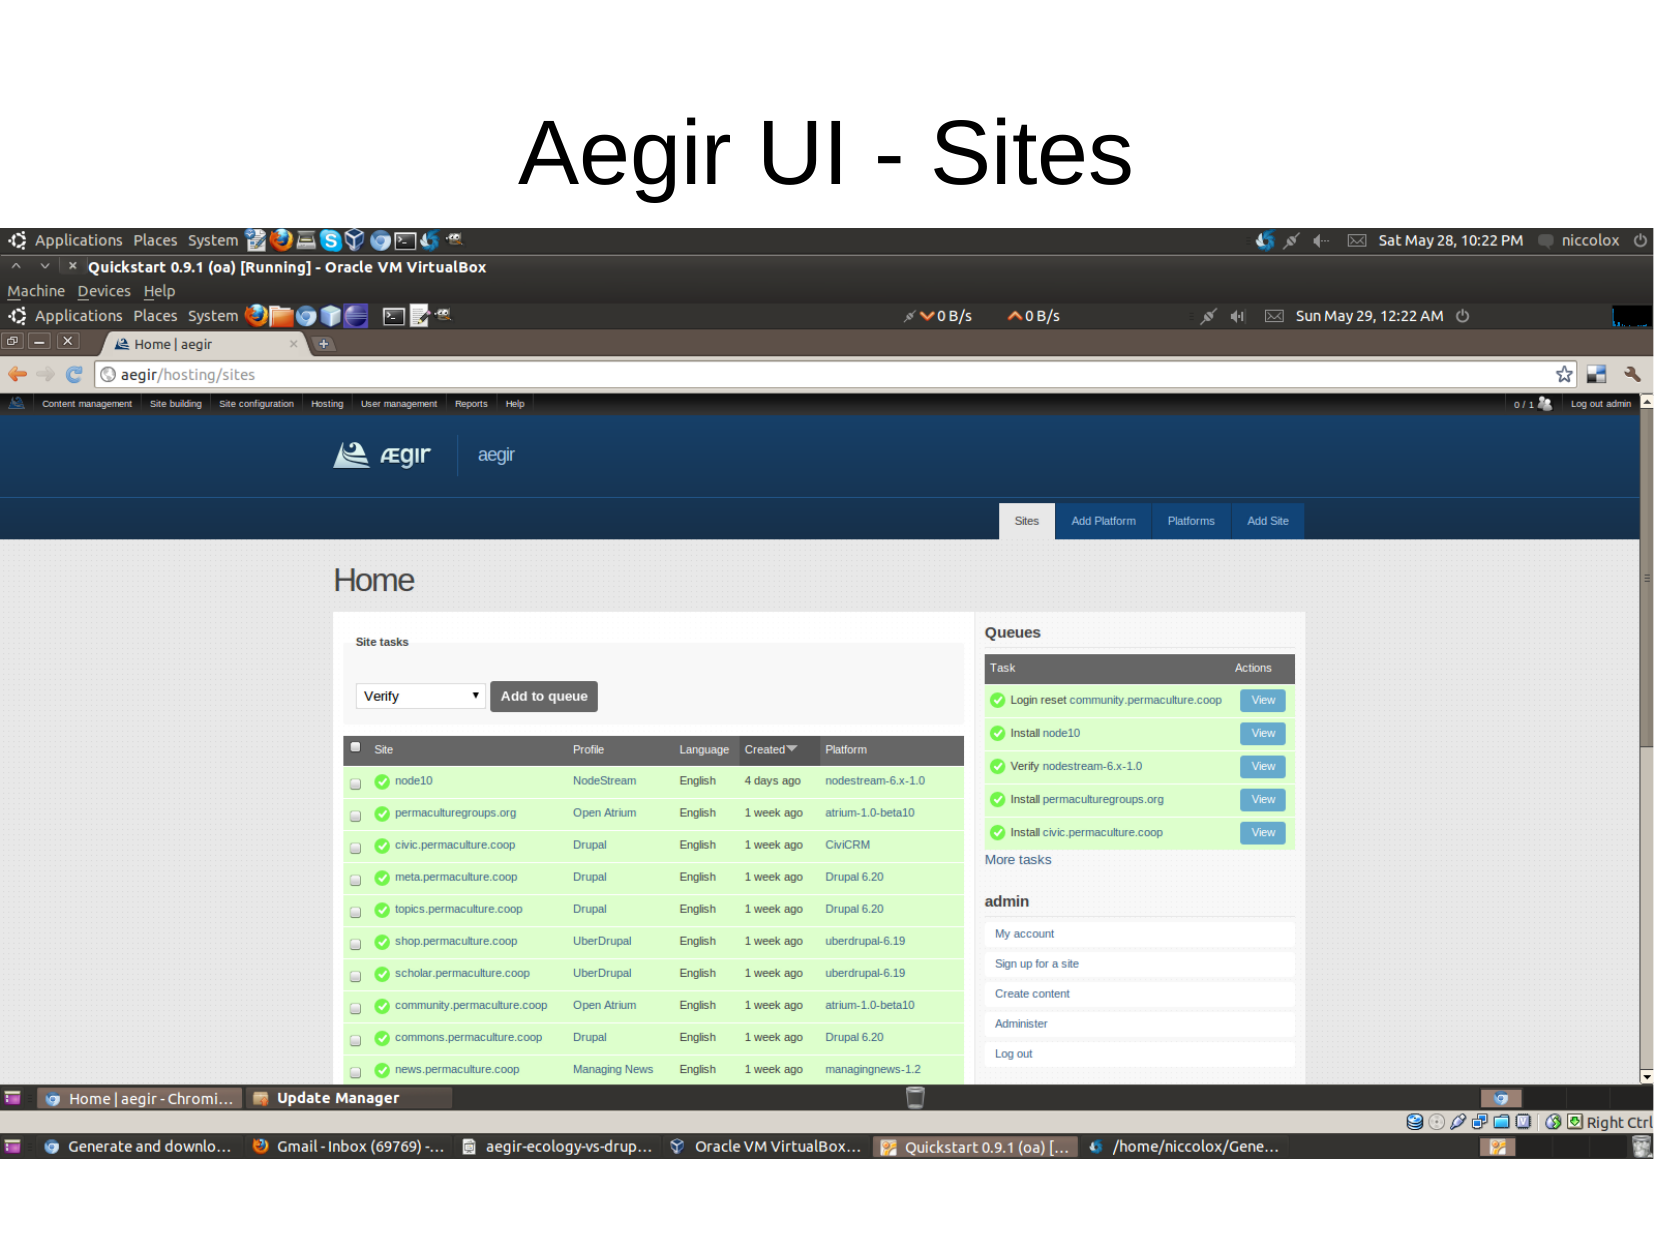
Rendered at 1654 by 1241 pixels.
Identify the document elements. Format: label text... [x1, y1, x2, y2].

title Aegir UI - Sites [82, 56, 1571, 228]
picture [0, 228, 1654, 1159]
